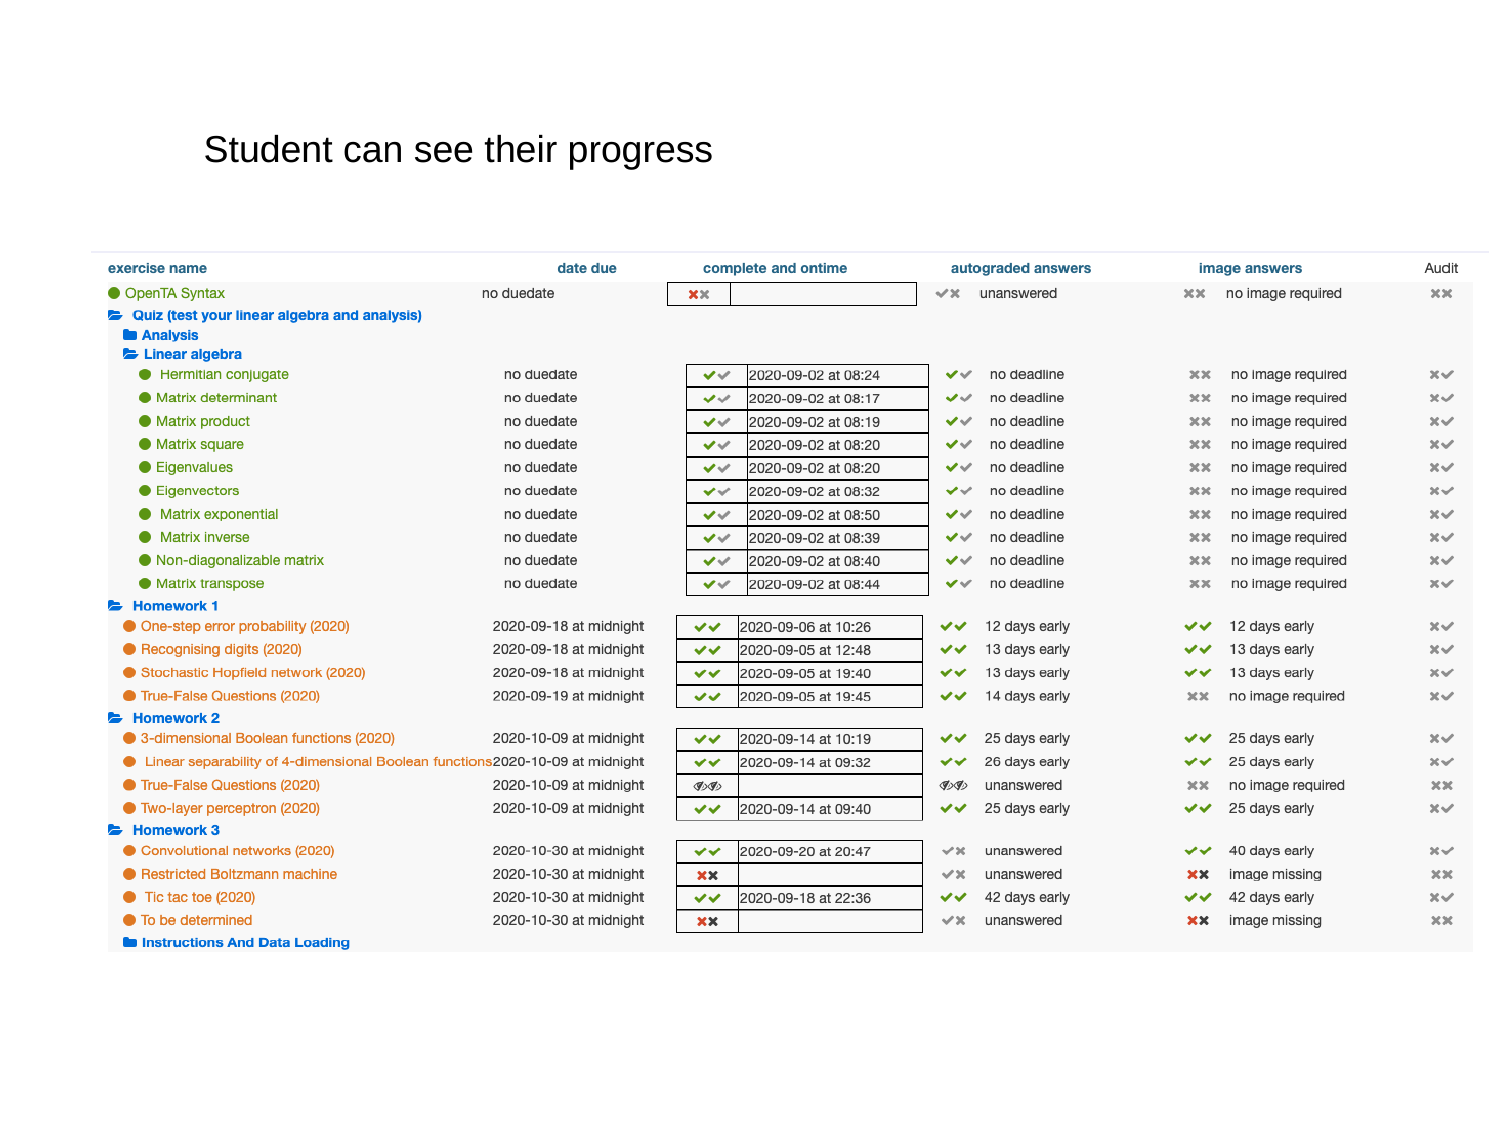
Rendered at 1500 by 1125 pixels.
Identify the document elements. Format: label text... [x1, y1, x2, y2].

picture [91, 251, 1489, 1000]
text_box Student can see their progress [188, 118, 729, 178]
